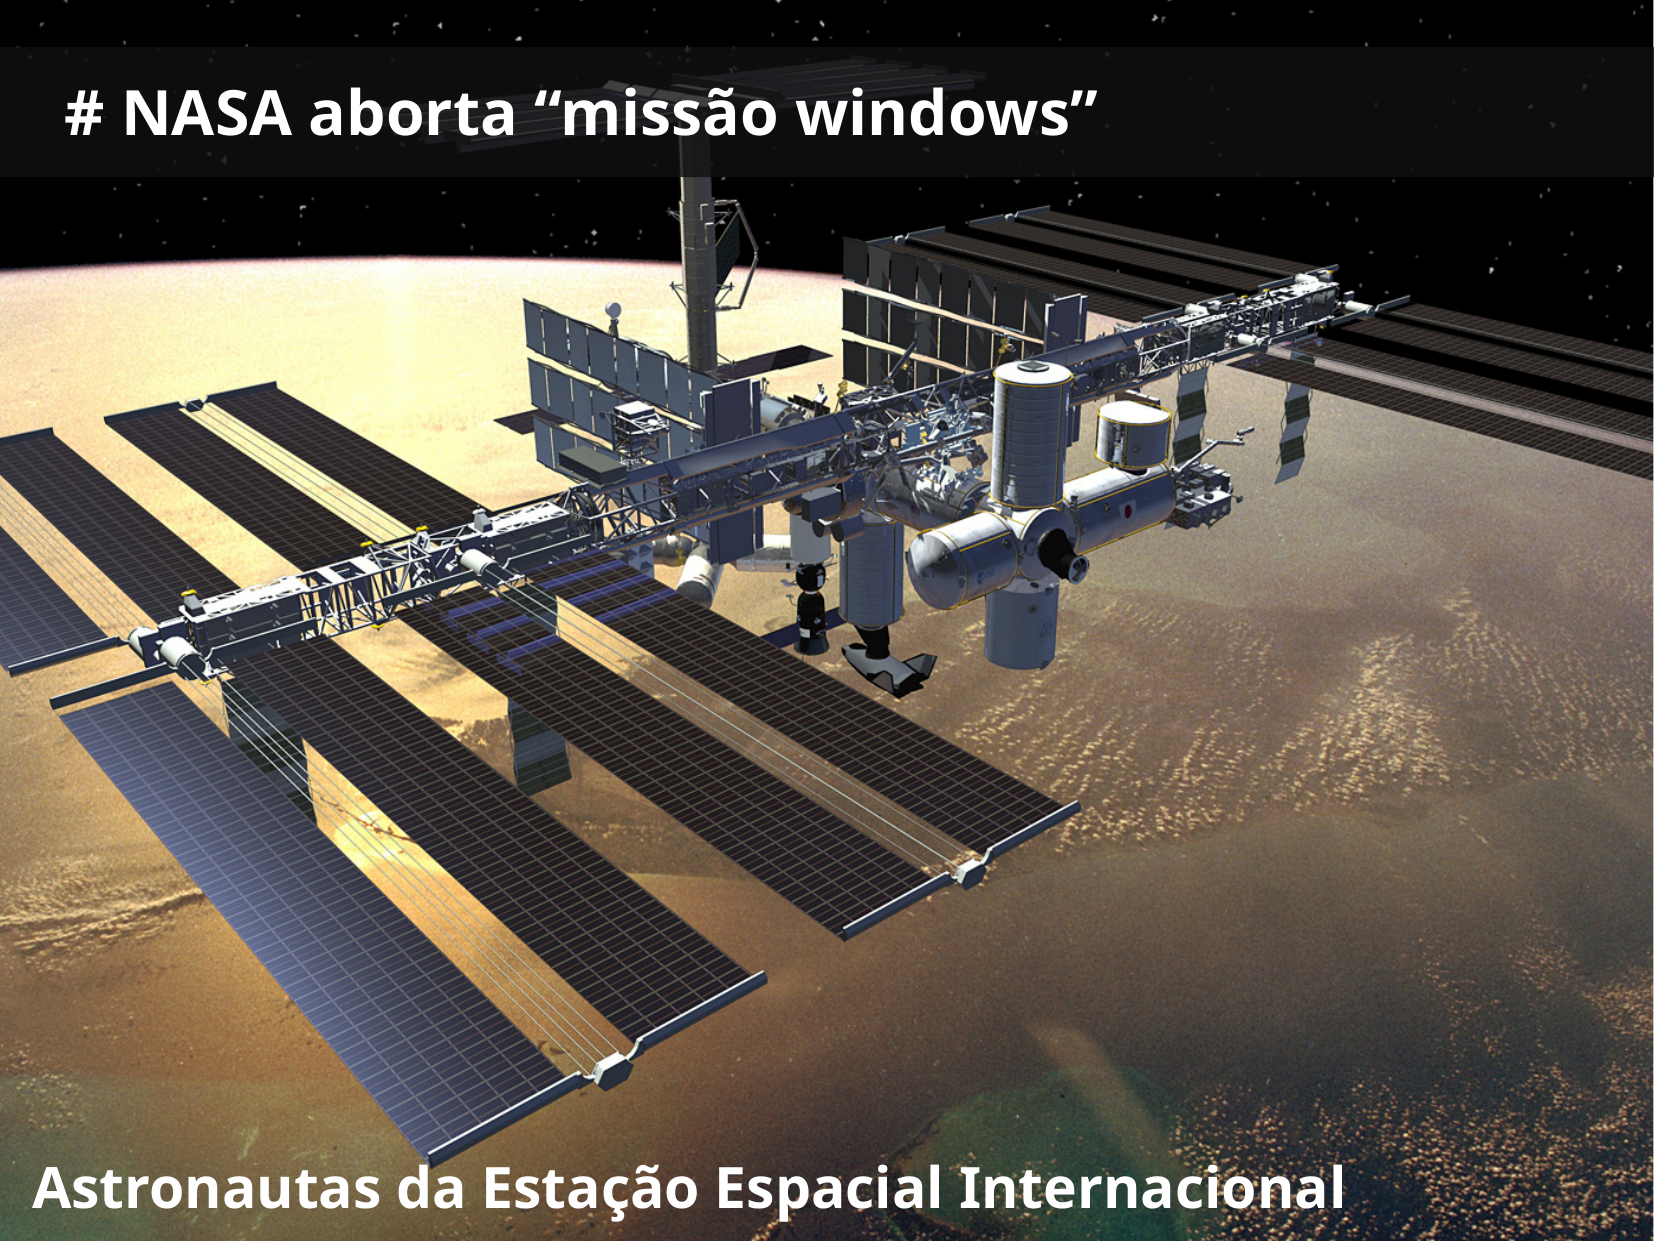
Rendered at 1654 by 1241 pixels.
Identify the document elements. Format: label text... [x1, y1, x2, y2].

picture [0, 0, 1654, 47]
text_box Astronautas da Estação Espacial Internacional [17, 1139, 1654, 1237]
text_box [0, 47, 1654, 178]
text_box # NASA aborta “missão windows” [49, 61, 1076, 159]
picture [0, 178, 1654, 1241]
